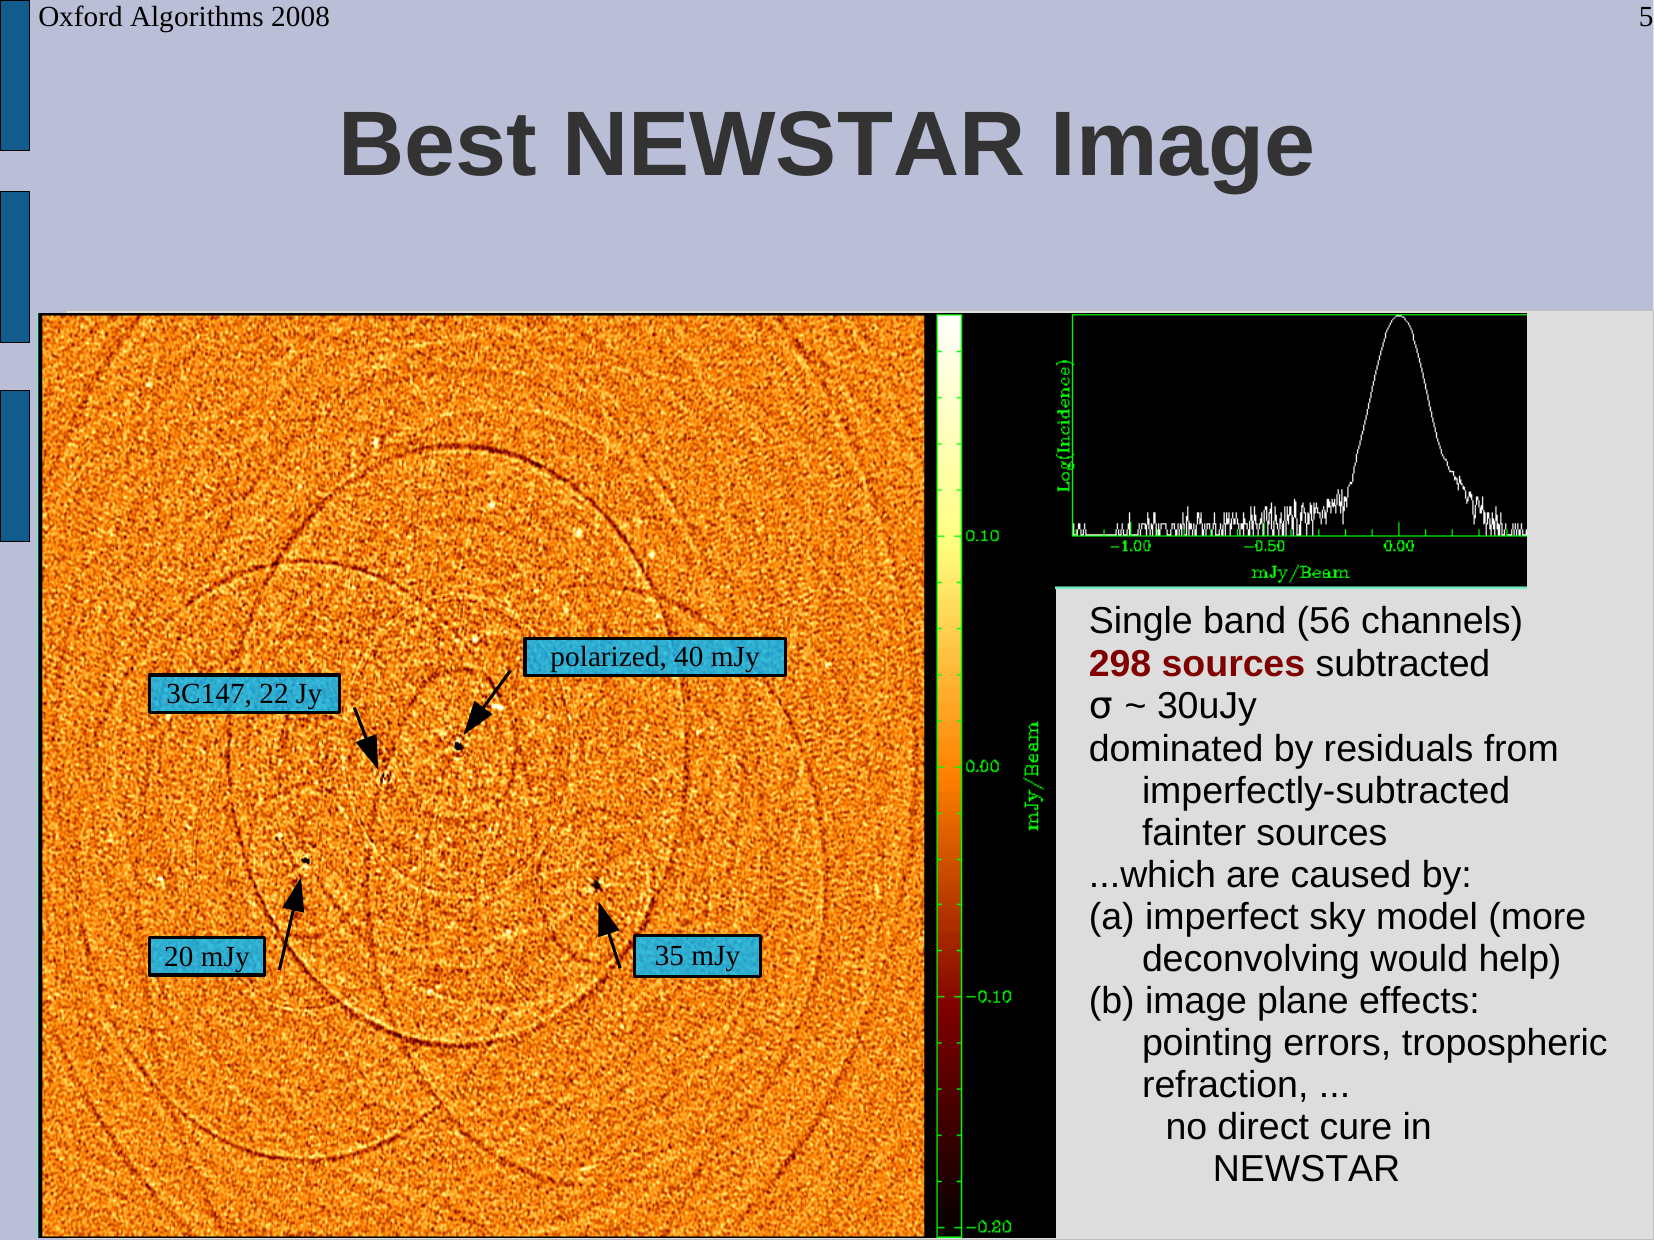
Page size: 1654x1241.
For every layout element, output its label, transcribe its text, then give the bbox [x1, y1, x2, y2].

title Best NEWSTAR Image [121, 87, 1534, 302]
text_box 20 mJy [149, 937, 265, 975]
list Single band (56 channels) 298 sources subtracted σ ~ 30uJy dominated by residuals from imperfectly-subtracted fainter sources ...which are caused by: (a) imperfect sky model (more deconvolving would help) (b) image plane effects: pointing errors, tropospheric refraction, ... no direct cure in NEWSTAR [1071, 600, 1611, 1210]
text_box polarized, 40 mJy [525, 638, 785, 675]
picture [37, 313, 1527, 1238]
text_box 3C147, 22 Jy [149, 675, 340, 712]
text_box 35 mJy [635, 936, 761, 976]
